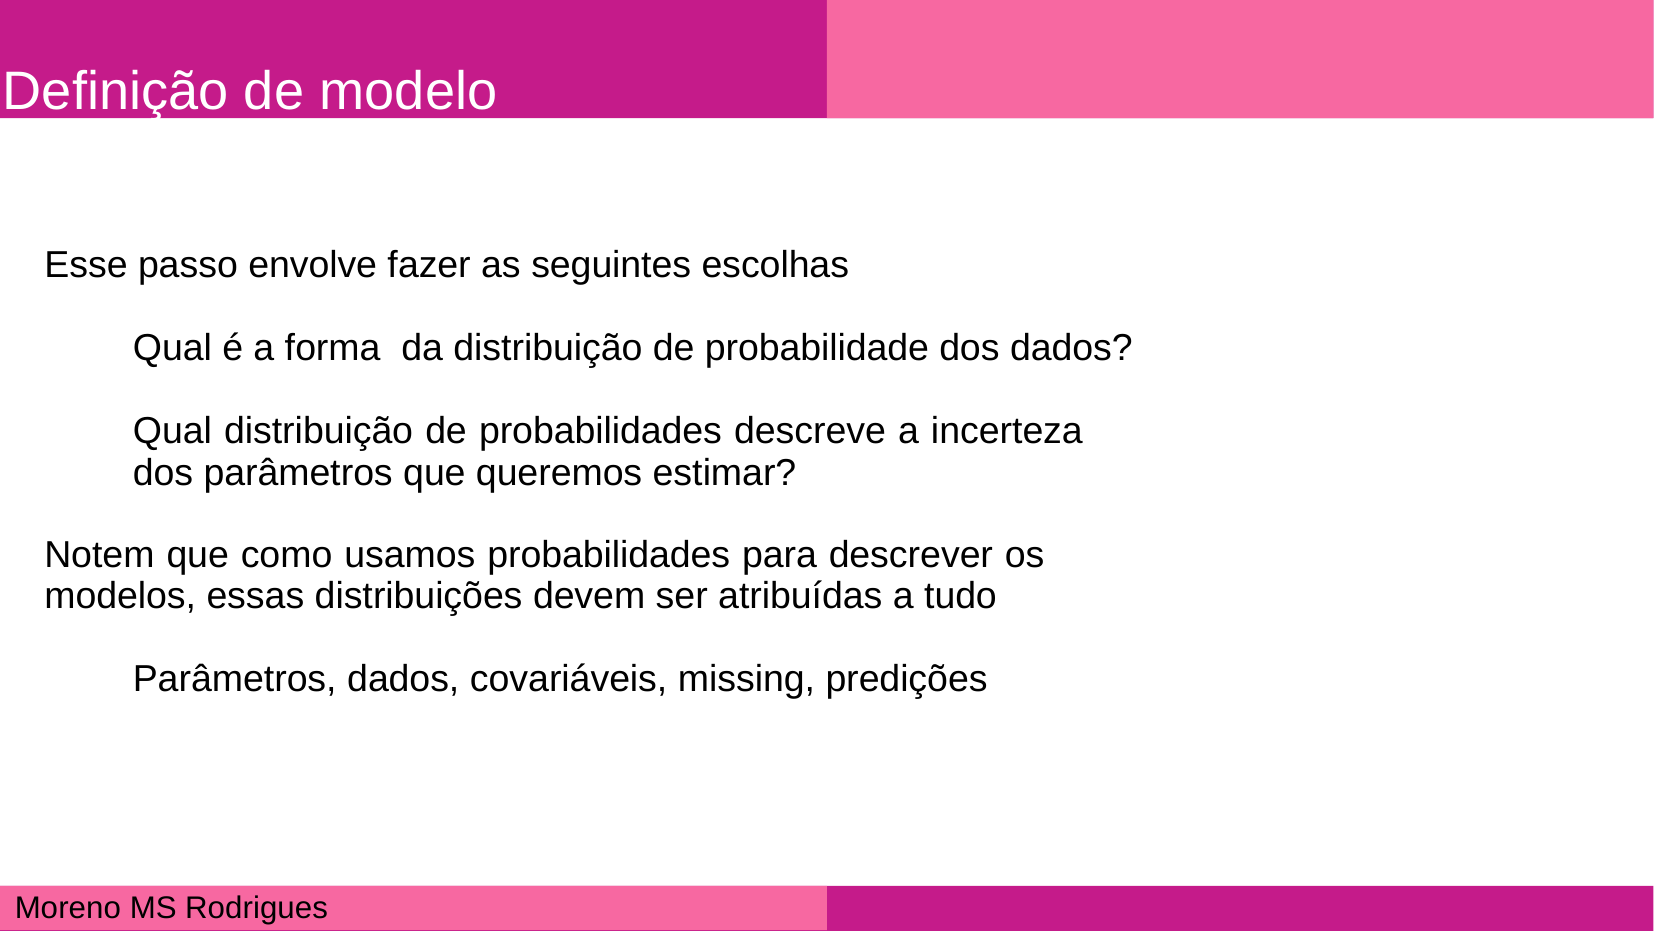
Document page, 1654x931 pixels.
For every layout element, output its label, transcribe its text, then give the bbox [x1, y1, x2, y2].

text_box Notem que como usamos probabilidades para descrever os modelos, essas distribuições devem ser atribuídas a tudo [29, 525, 1182, 625]
text_box Definição de modelo [0, 53, 827, 190]
text_box [404, 885, 1654, 931]
text_box Qual distribuição de probabilidades descreve a incerteza dos parâmetros que queremos estimar? [118, 401, 1123, 501]
text_box [0, 0, 1654, 119]
text_box Moreno MS Rodrigues [0, 882, 404, 931]
text_box Qual é a forma da distribuição de probabilidade dos dados? [118, 318, 1152, 418]
text_box Esse passo envolve fazer as seguintes escolhas [29, 236, 945, 296]
text_box Parâmetros, dados, covariáveis, missing, predições [118, 649, 1152, 749]
